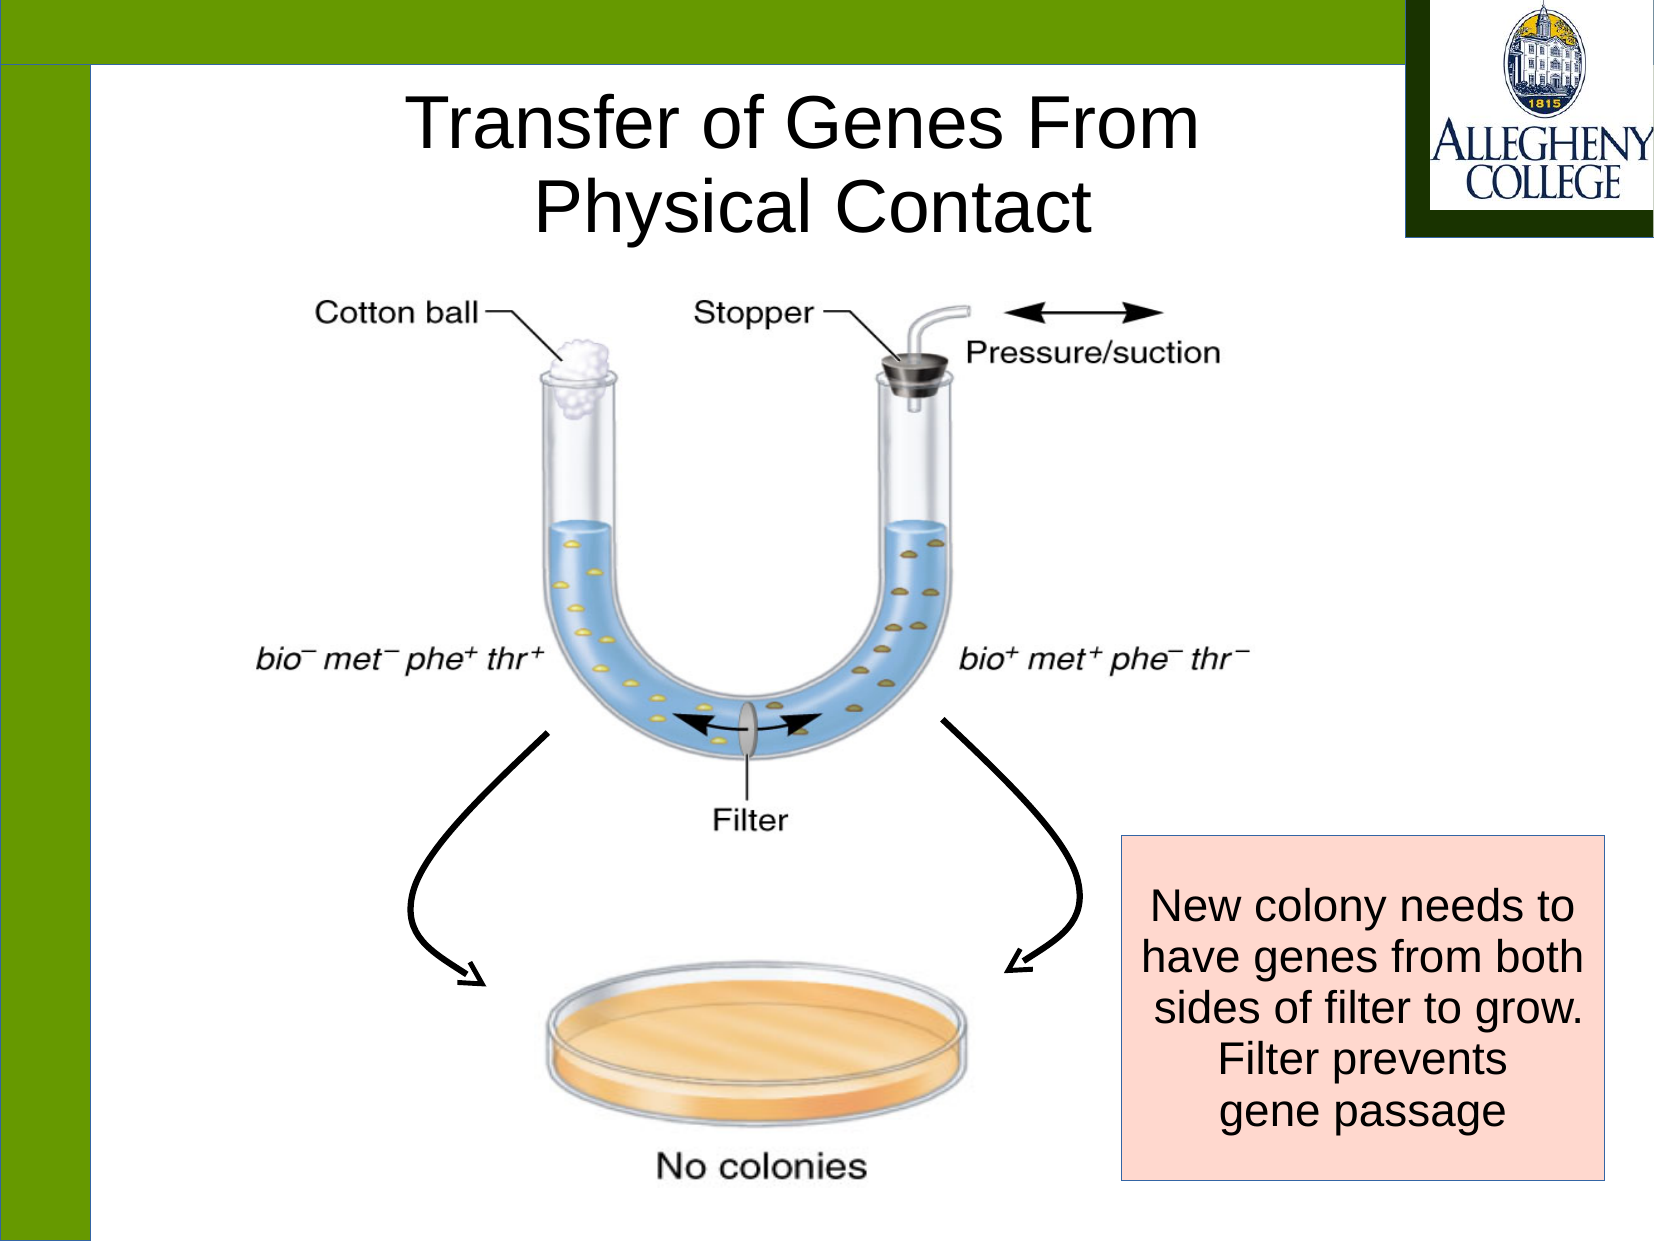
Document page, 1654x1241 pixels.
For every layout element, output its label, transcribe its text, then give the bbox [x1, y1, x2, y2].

picture [530, 933, 989, 1188]
picture [250, 269, 1256, 906]
picture [1430, 0, 1654, 210]
title Transfer of Genes From Physical Contact [112, 65, 1515, 269]
text_box [0, 0, 1654, 1241]
text_box New colony needs to have genes from both sides of filter to grow. Filter prevents gene passage [1121, 835, 1605, 1181]
